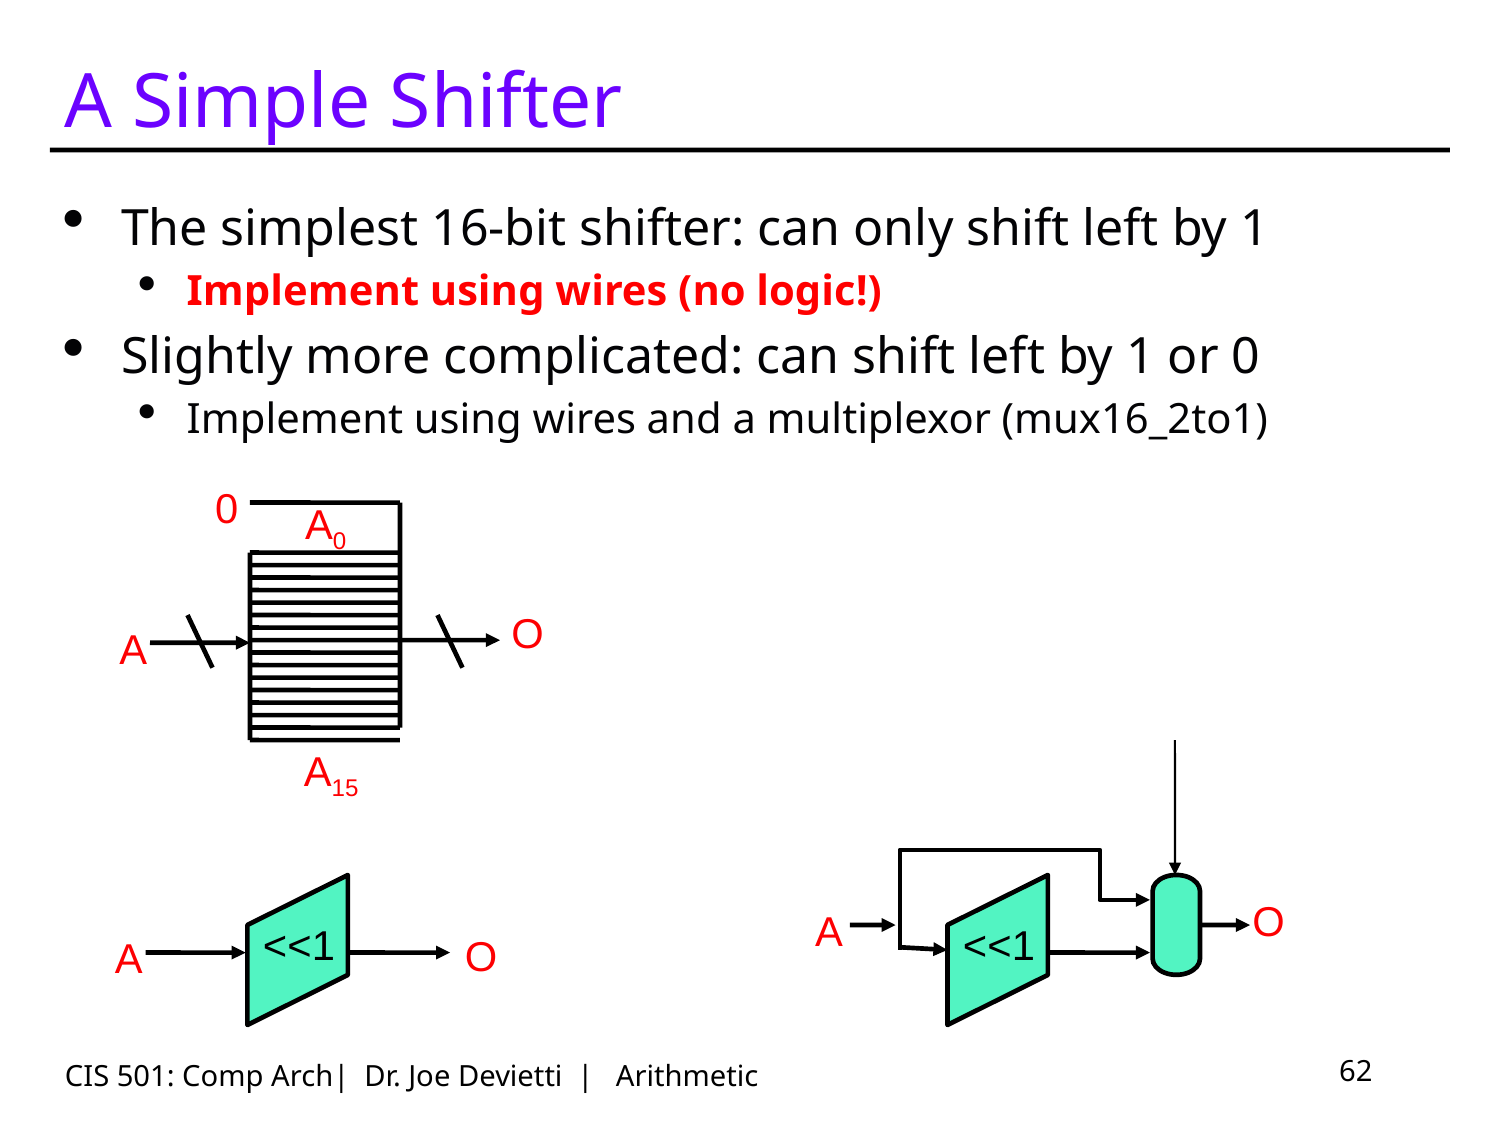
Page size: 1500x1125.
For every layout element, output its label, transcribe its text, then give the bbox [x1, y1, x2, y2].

text_box A0 [290, 505, 362, 562]
text_box [275, 875, 348, 911]
text_box 0 [200, 474, 254, 540]
text_box O [1237, 887, 1300, 953]
text_box CIS 501: Comp Arch| Dr. Joe Devietti | Arithmetic [49, 1049, 988, 1100]
text_box <number> [1074, 1049, 1388, 1100]
text_box <<1 [248, 911, 351, 977]
text_box A0 [290, 490, 362, 500]
text_box O [450, 922, 513, 988]
text_box A [800, 897, 858, 963]
text_box A [104, 615, 163, 680]
text_box [247, 924, 344, 1025]
text_box [975, 875, 1048, 911]
text_box A [100, 924, 158, 990]
text_box [947, 924, 1044, 1025]
text_box The simplest 16-bit shifter: can only shift left by 1 Implement using wires (no logic!) Slightly more complicated: can shift left by 1 or 0 Implement using wires and a multiplexor (mux16_2to1) [49, 187, 1450, 1025]
text_box A15 [289, 737, 374, 809]
text_box A Simple Shifter [49, 37, 1363, 150]
text_box [1152, 874, 1201, 975]
text_box <<1 [948, 911, 1051, 977]
text_box O [496, 599, 559, 665]
